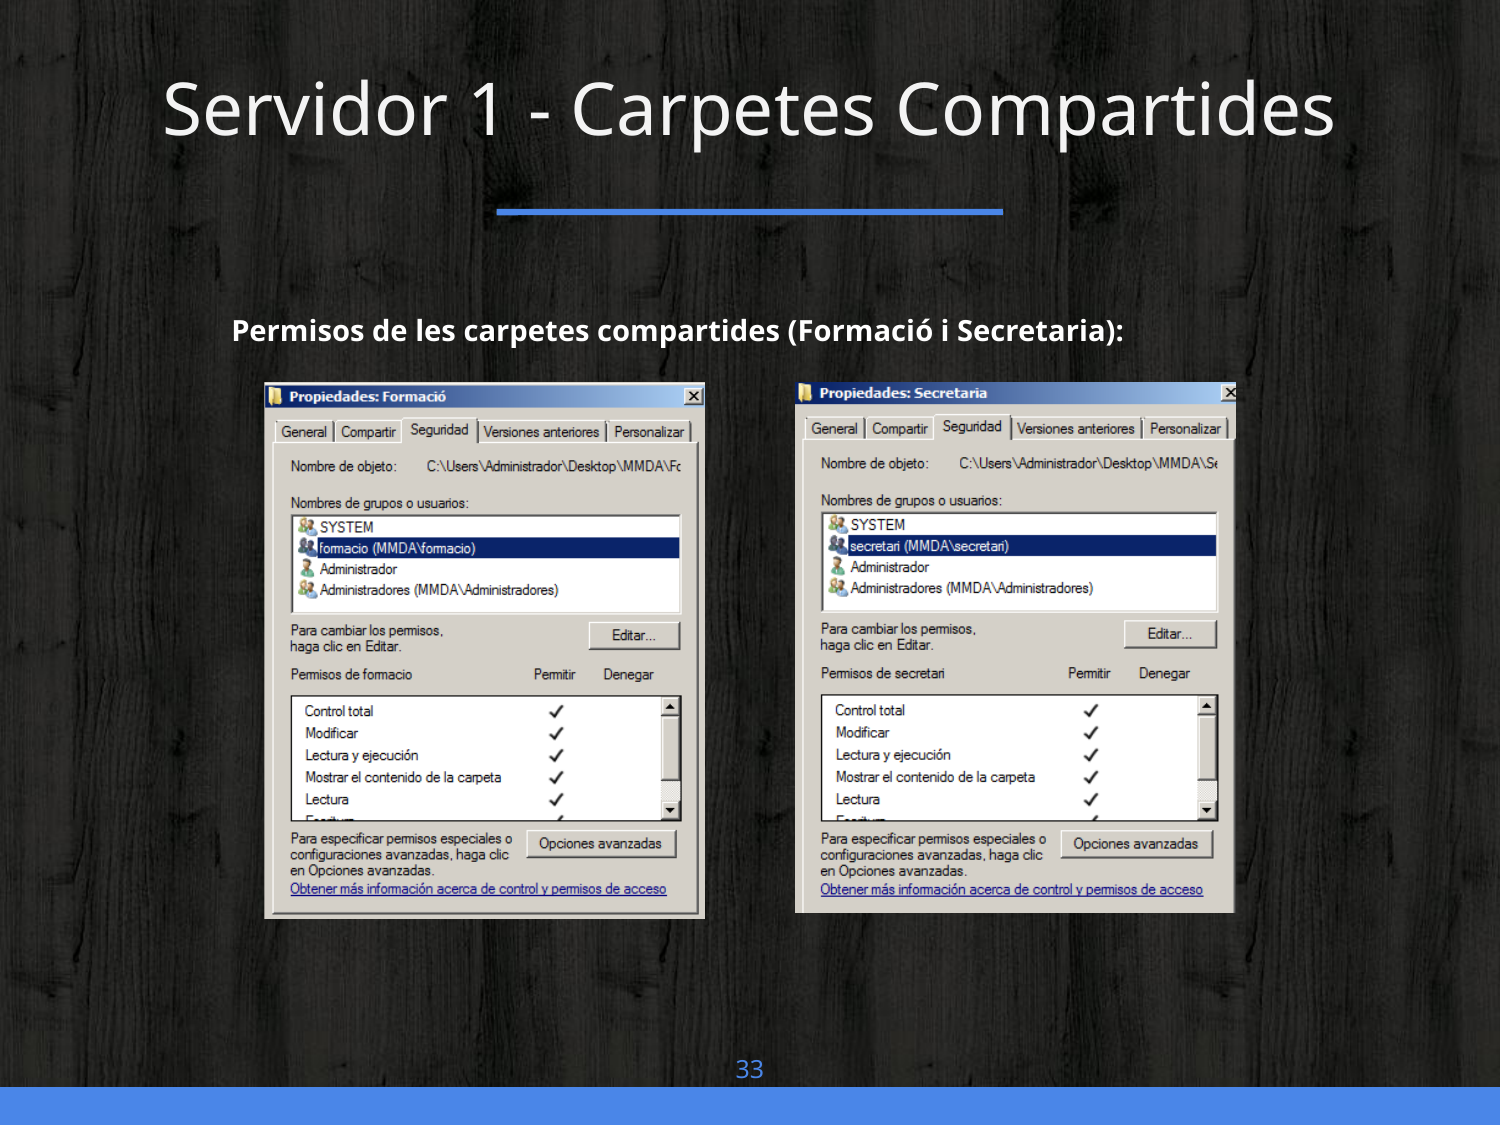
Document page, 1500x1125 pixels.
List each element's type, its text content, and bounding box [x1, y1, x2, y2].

text_box Permisos de les carpetes compartides (Formació i Secretaria): [216, 297, 1253, 367]
slide_number 33 [705, 1038, 795, 1087]
title Servidor 1 - Carpetes Compartides [75, 0, 1425, 213]
text_box [0, 1087, 1500, 1125]
picture [0, 0, 1500, 1087]
